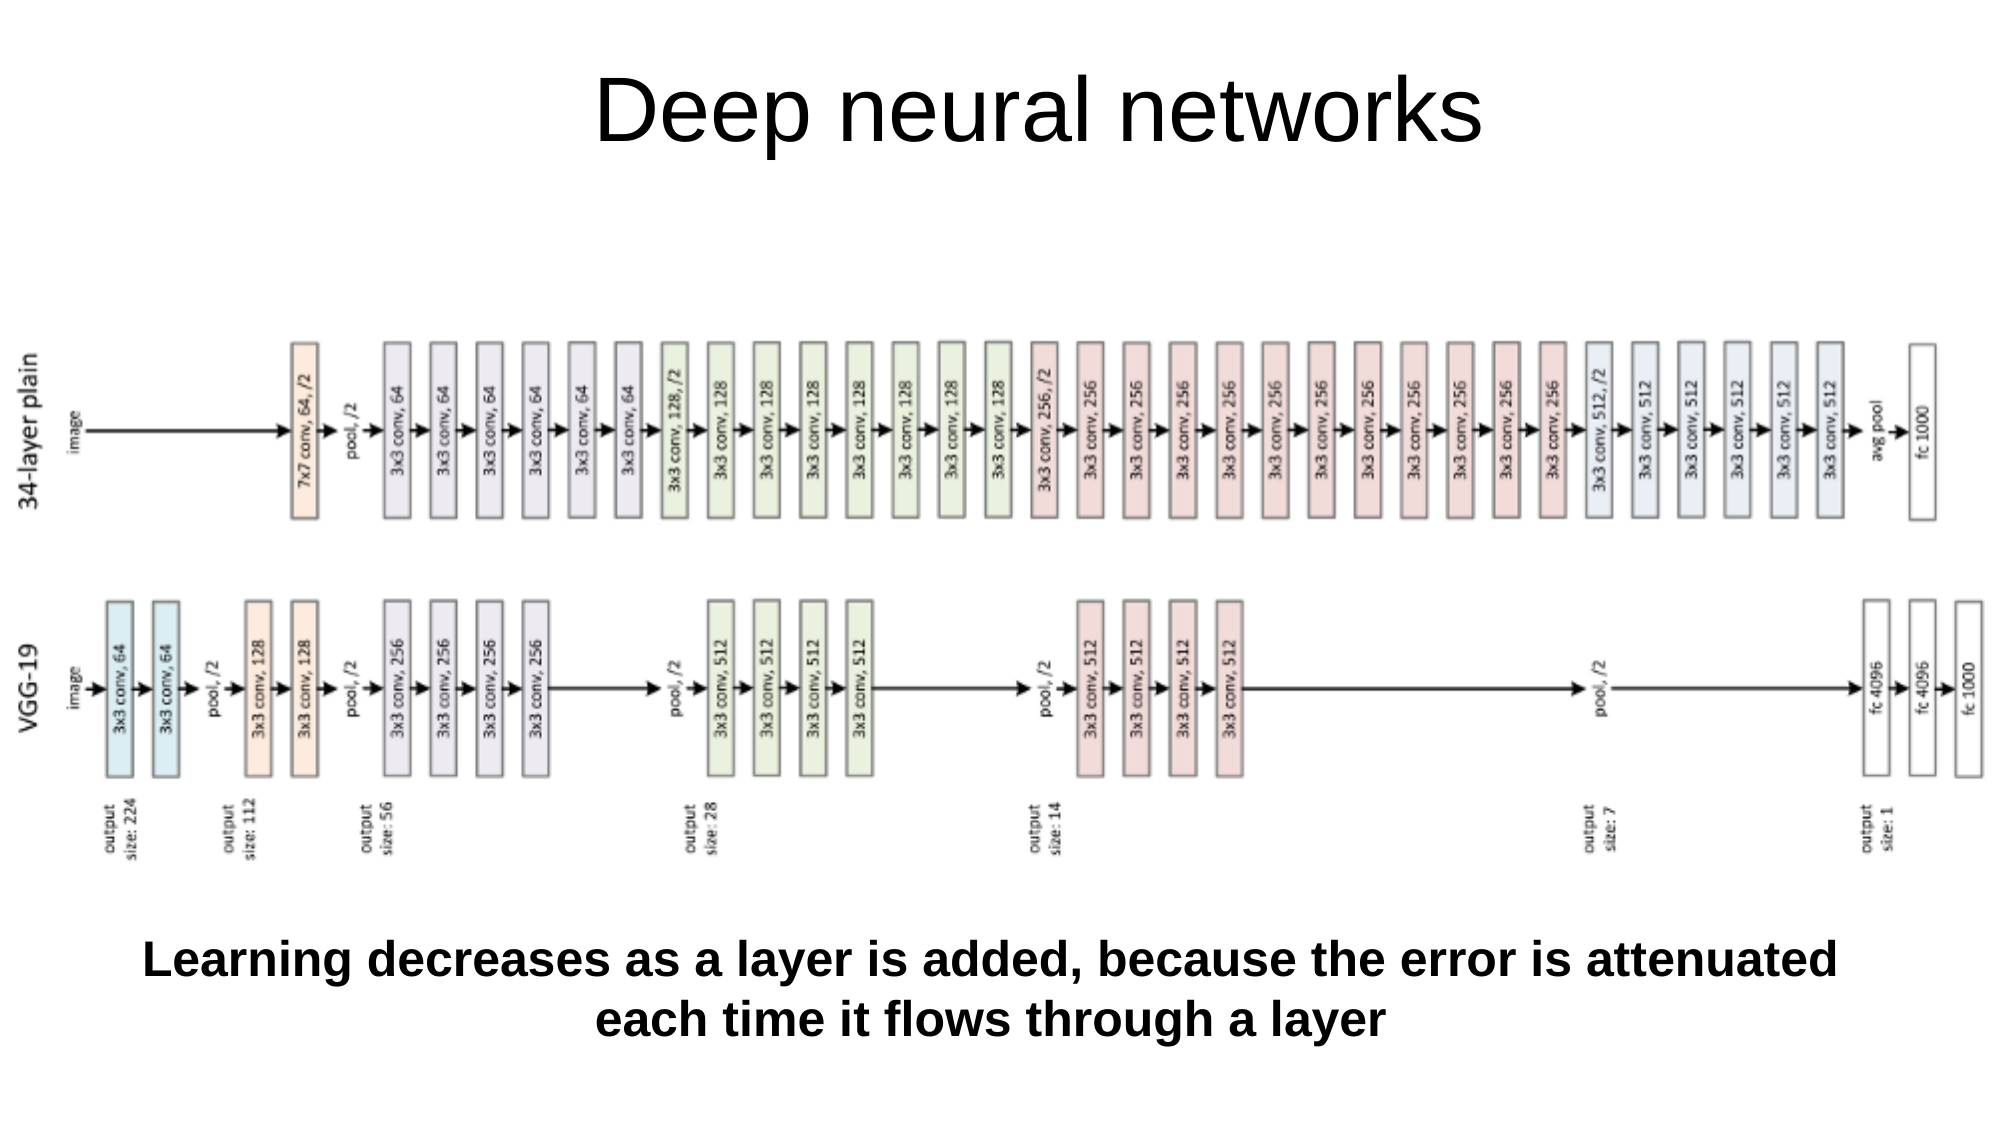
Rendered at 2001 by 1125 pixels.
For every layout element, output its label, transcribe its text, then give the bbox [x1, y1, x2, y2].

text_box Learning decreases as a layer is added, because the error is attenuated each time it flows through a layer [93, 918, 1889, 1055]
picture [0, 288, 1989, 867]
text_box Deep neural networks [578, 42, 1510, 169]
